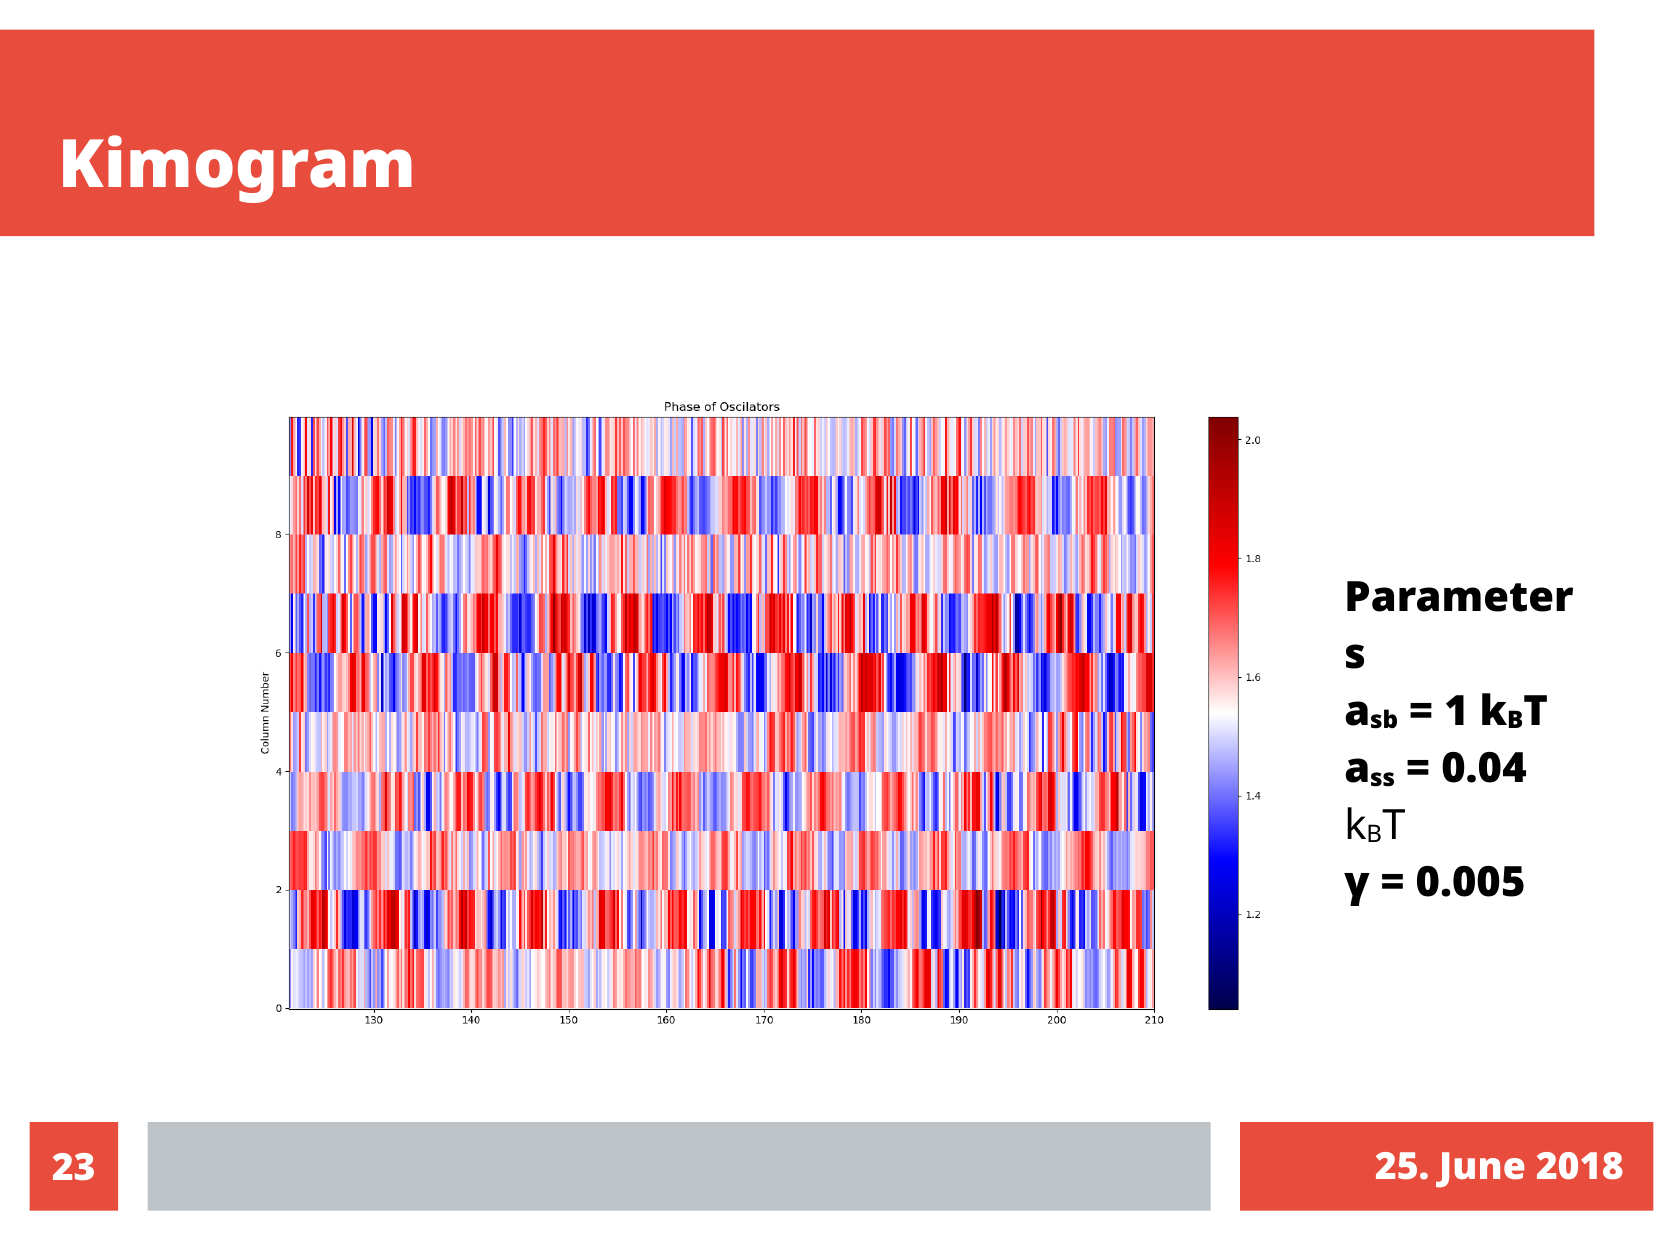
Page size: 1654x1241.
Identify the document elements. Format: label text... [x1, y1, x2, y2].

picture [254, 385, 1284, 1028]
title Kimogram [59, 59, 1595, 207]
text_box Parameters asb = 1 kBT ass = 0.04 kBT γ = 0.005 [1344, 509, 1586, 854]
